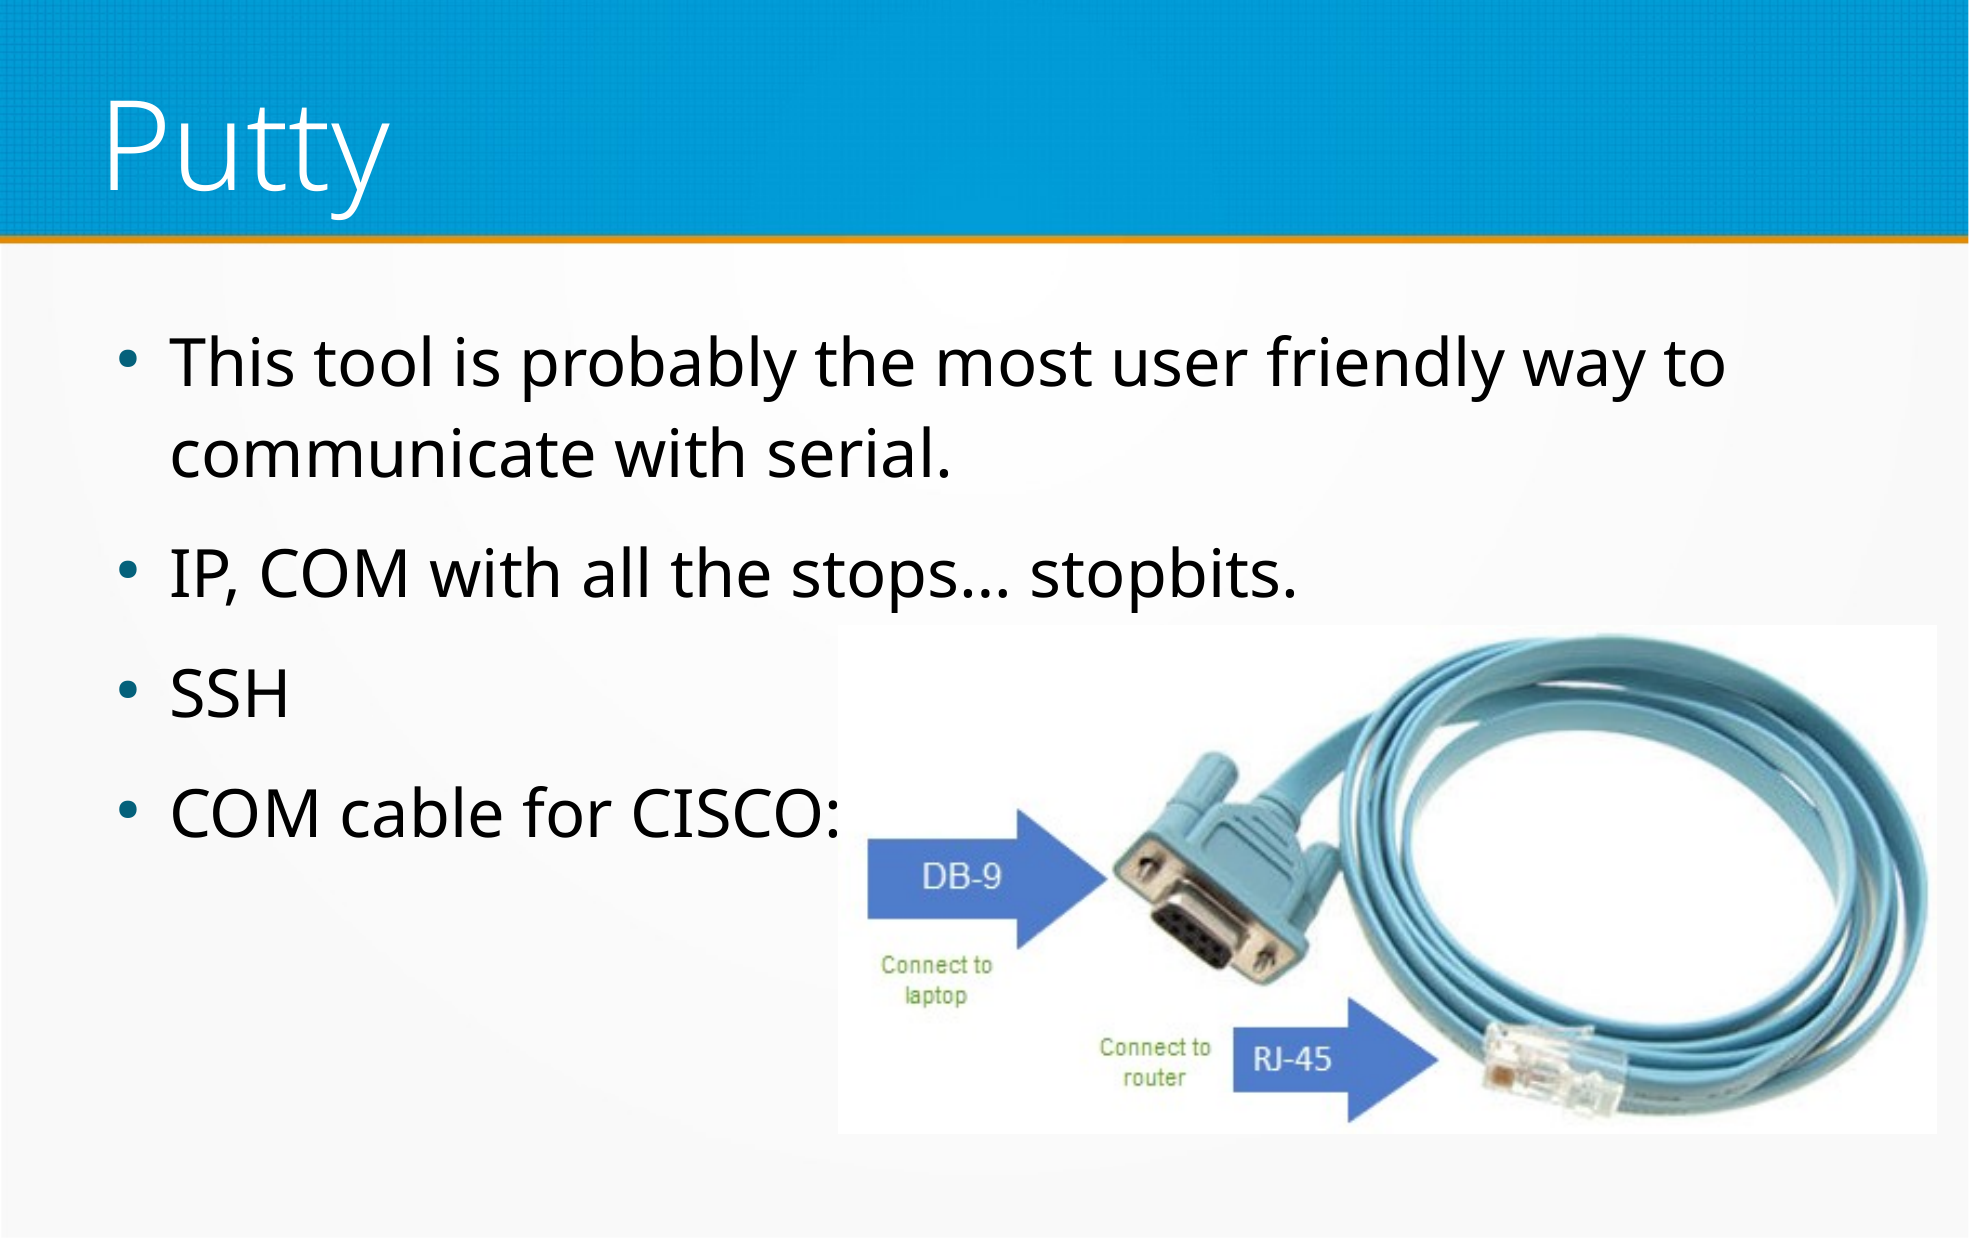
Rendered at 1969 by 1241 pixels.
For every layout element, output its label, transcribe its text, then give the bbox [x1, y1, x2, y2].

list This tool is probably the most user friendly way to communicate with serial. IP, COM with all the stops… stopbits. SSH COM cable for CISCO: [98, 315, 1861, 1081]
title Putty [98, 19, 1870, 227]
picture [0, 233, 1969, 1241]
